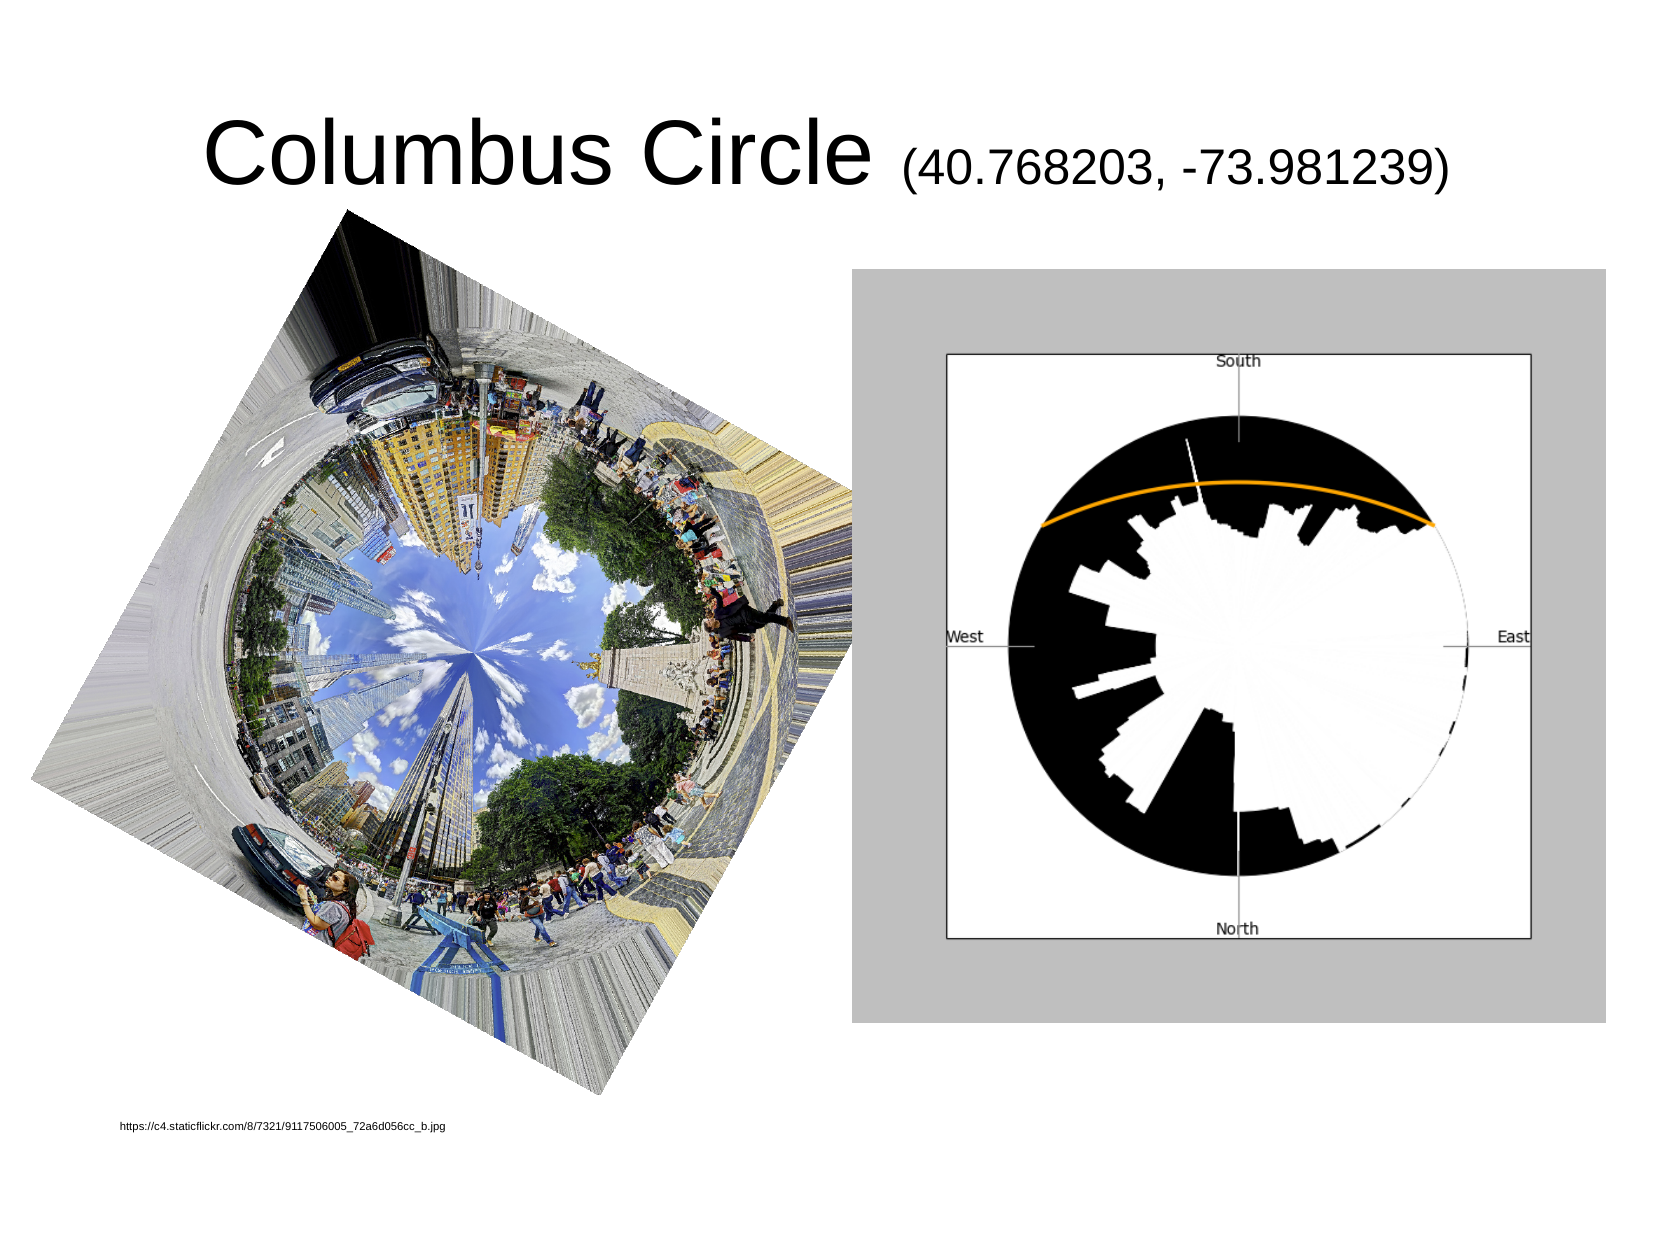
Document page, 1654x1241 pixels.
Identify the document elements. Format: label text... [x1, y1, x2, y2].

text_box https://c4.staticflickr.com/8/7321/9117506005_72a6d056cc_b.jpg [105, 1112, 836, 1140]
picture [30, 257, 1606, 1096]
title Columbus Circle (40.768203, -73.981239) [82, 49, 1571, 257]
